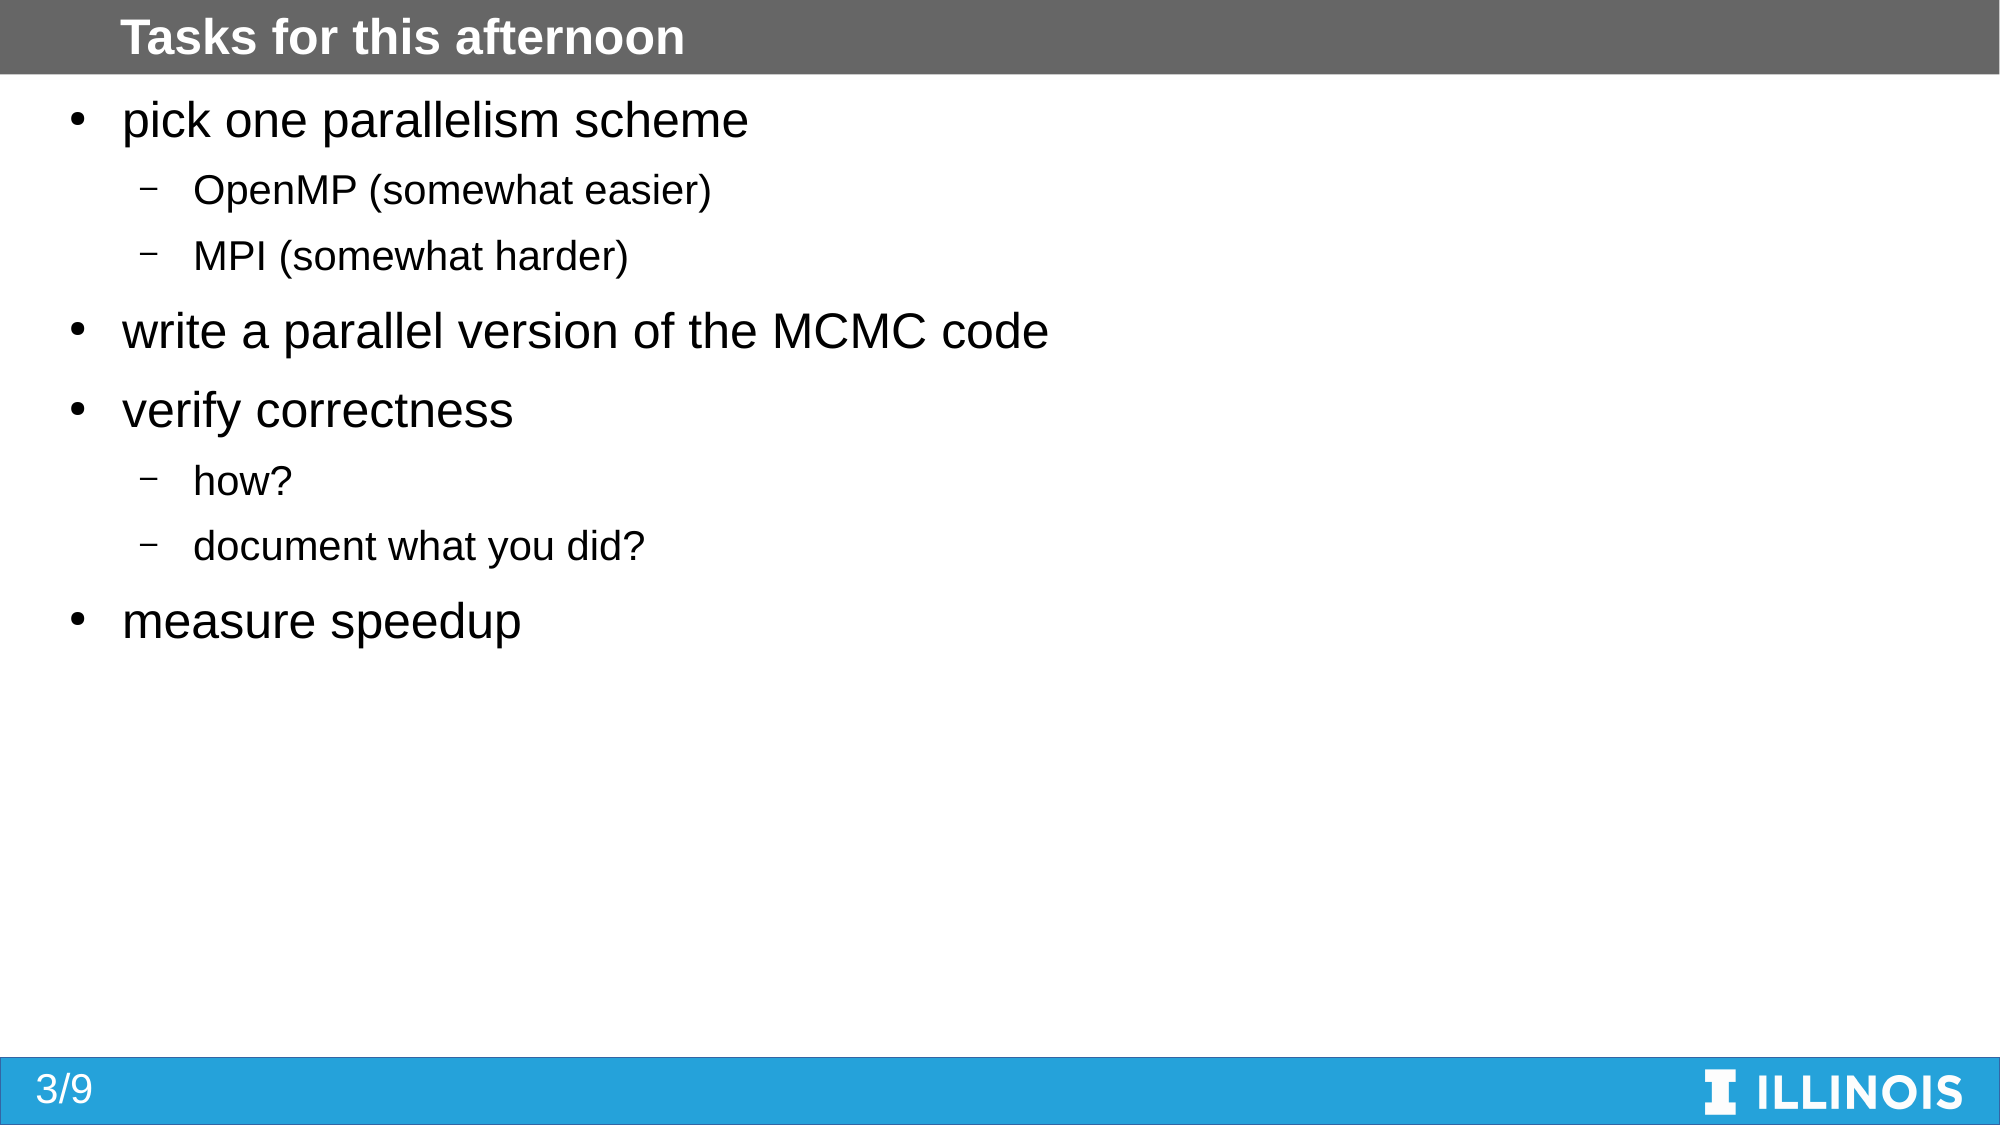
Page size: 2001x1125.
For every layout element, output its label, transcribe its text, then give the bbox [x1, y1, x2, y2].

picture [1705, 1069, 1962, 1115]
title Tasks for this afternoon [0, 0, 2000, 75]
list pick one parallelism scheme OpenMP (somewhat easier) MPI (somewhat harder) write a parallel version of the MCMC code verify correctness how? document what you did? measure speedup [51, 97, 1949, 1058]
